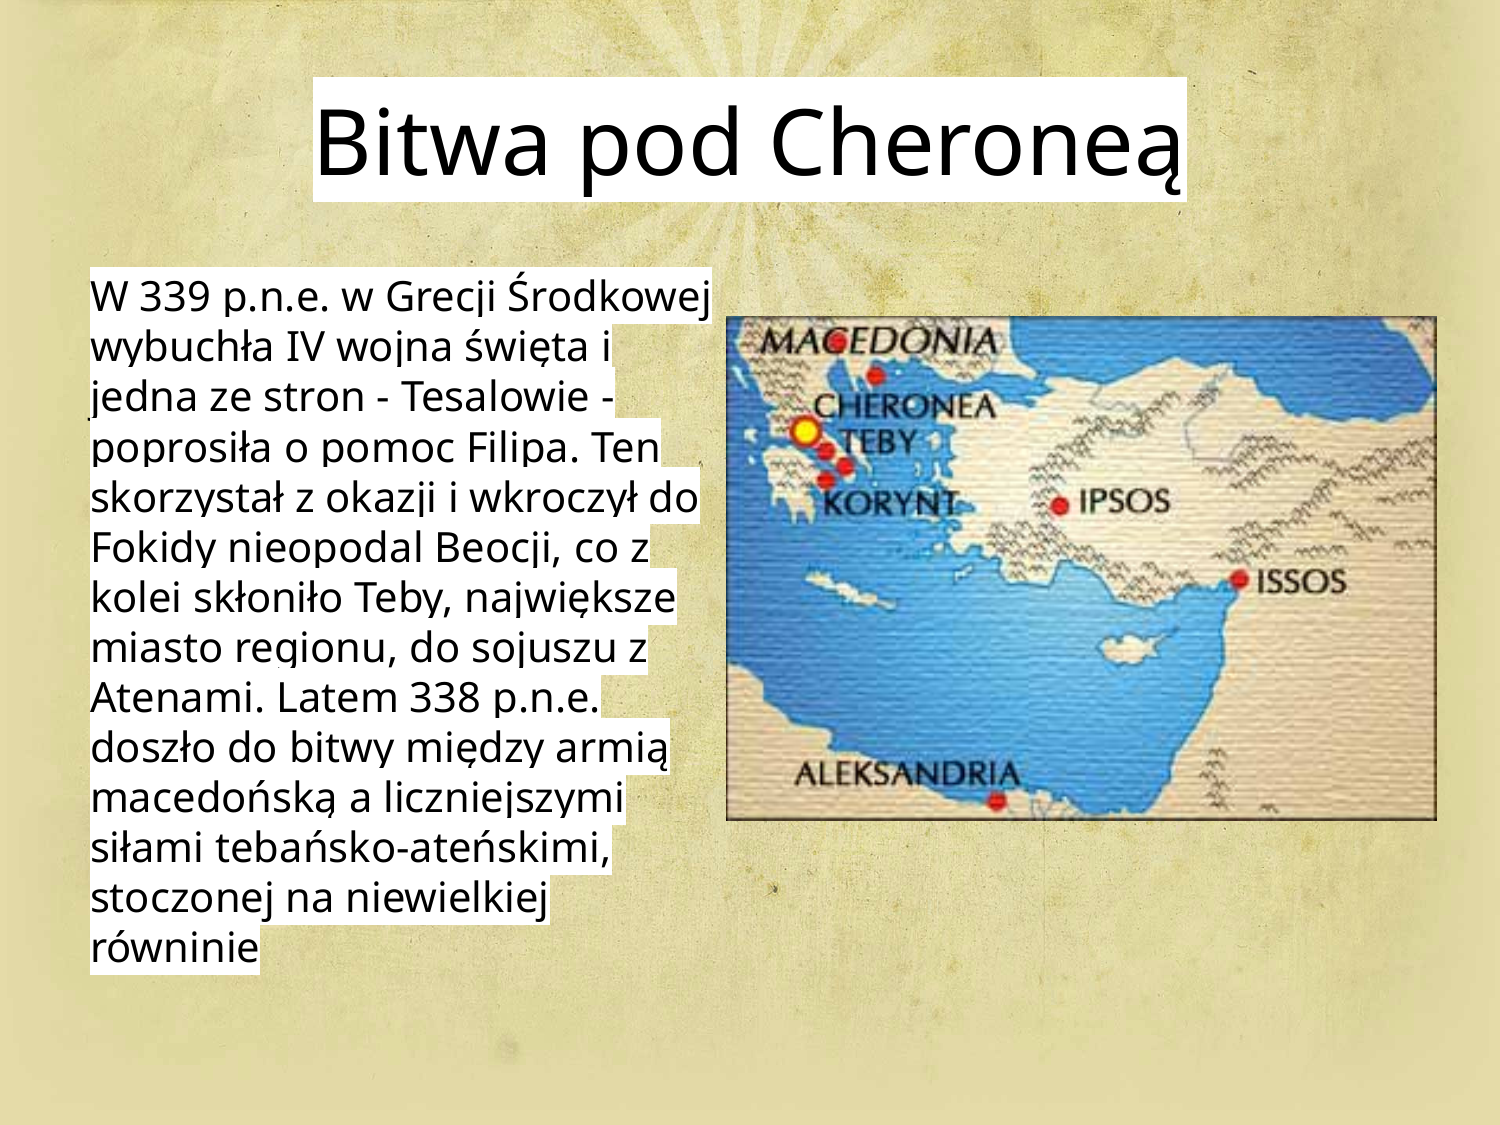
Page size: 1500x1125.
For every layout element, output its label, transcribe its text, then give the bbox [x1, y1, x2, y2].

title Bitwa pod Cheroneą [75, 45, 1426, 233]
list W 339 p.n.e. w Grecji Środkowej wybuchła IV wojna święta i jedna ze stron - Tesalowie - poprosiła o pomoc Filipa. Ten skorzystał z okazji i wkroczył do Fokidy nieopodal Beocji, co z kolei skłoniło Teby, największe miasto regionu, do sojuszu z Atenami. Latem 338 p.n.e. doszło do bitwy między armią macedońską a liczniejszymi siłami tebańsko-ateńskimi, stoczonej na niewielkiej równinie [75, 262, 738, 1005]
picture [0, 0, 1500, 1125]
